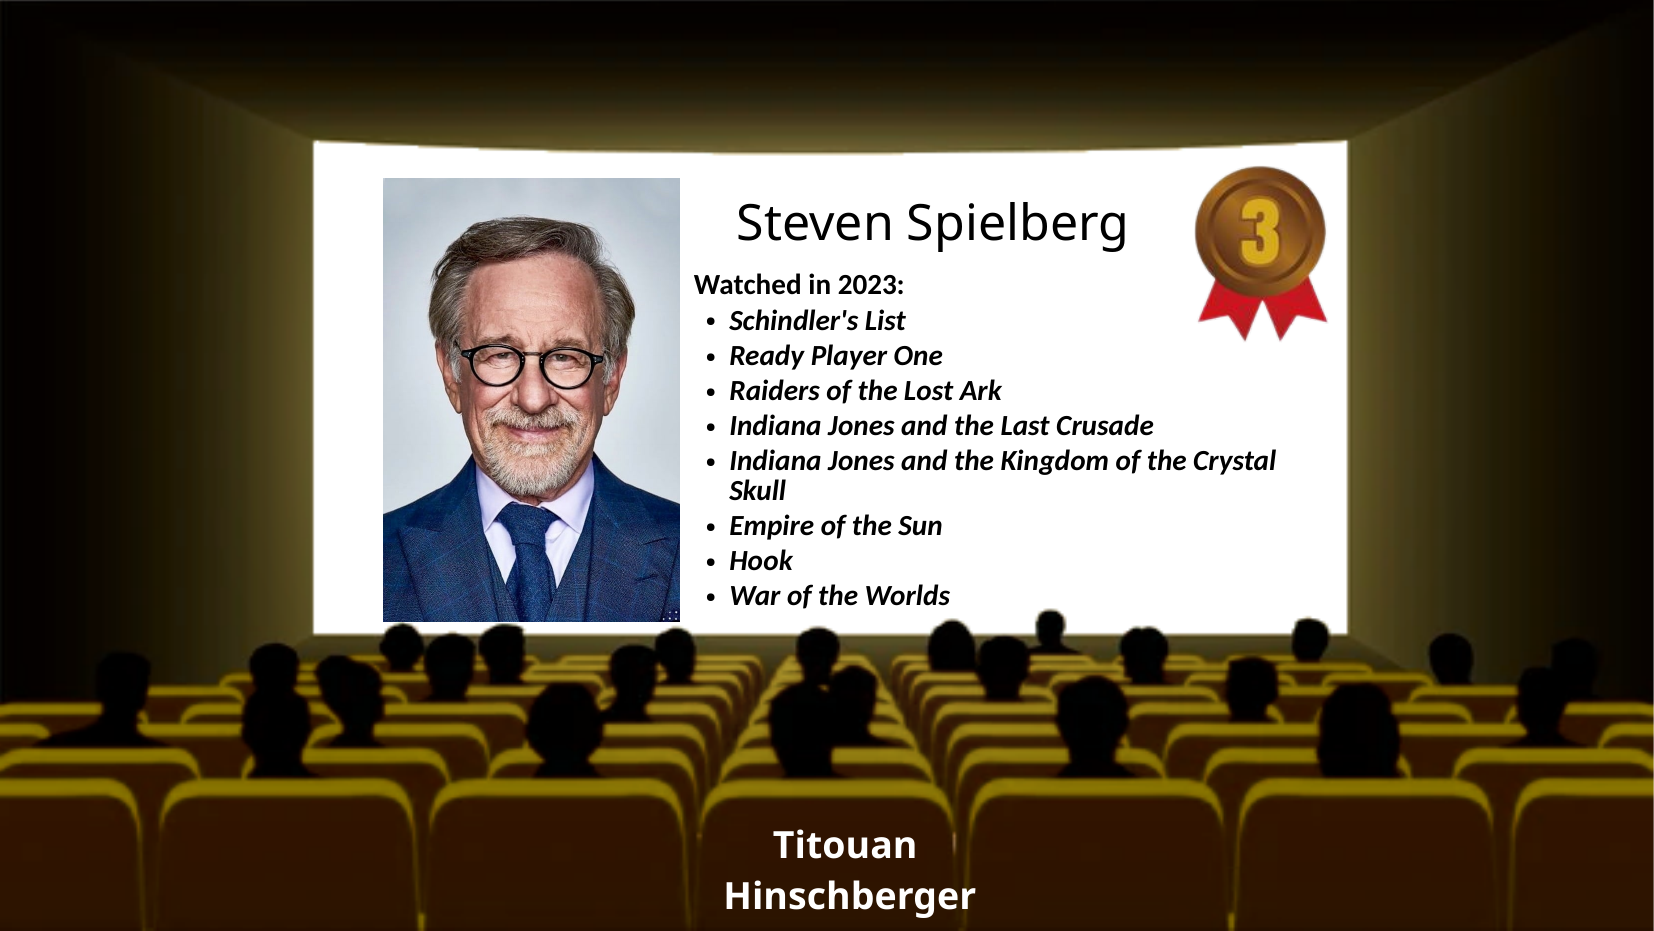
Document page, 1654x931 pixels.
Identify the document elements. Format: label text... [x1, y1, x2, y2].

text_box Steven Spielberg [680, 179, 1188, 265]
text_box Watched in 2023: Schindler's List Ready Player One Raiders of the Lost Ark Indiana Jones and the Last Crusade Indiana Jones and the Kingdom of the Crystal Skull Empire of the Sun Hook War of the Worlds [680, 265, 1347, 621]
picture [0, 0, 1654, 931]
